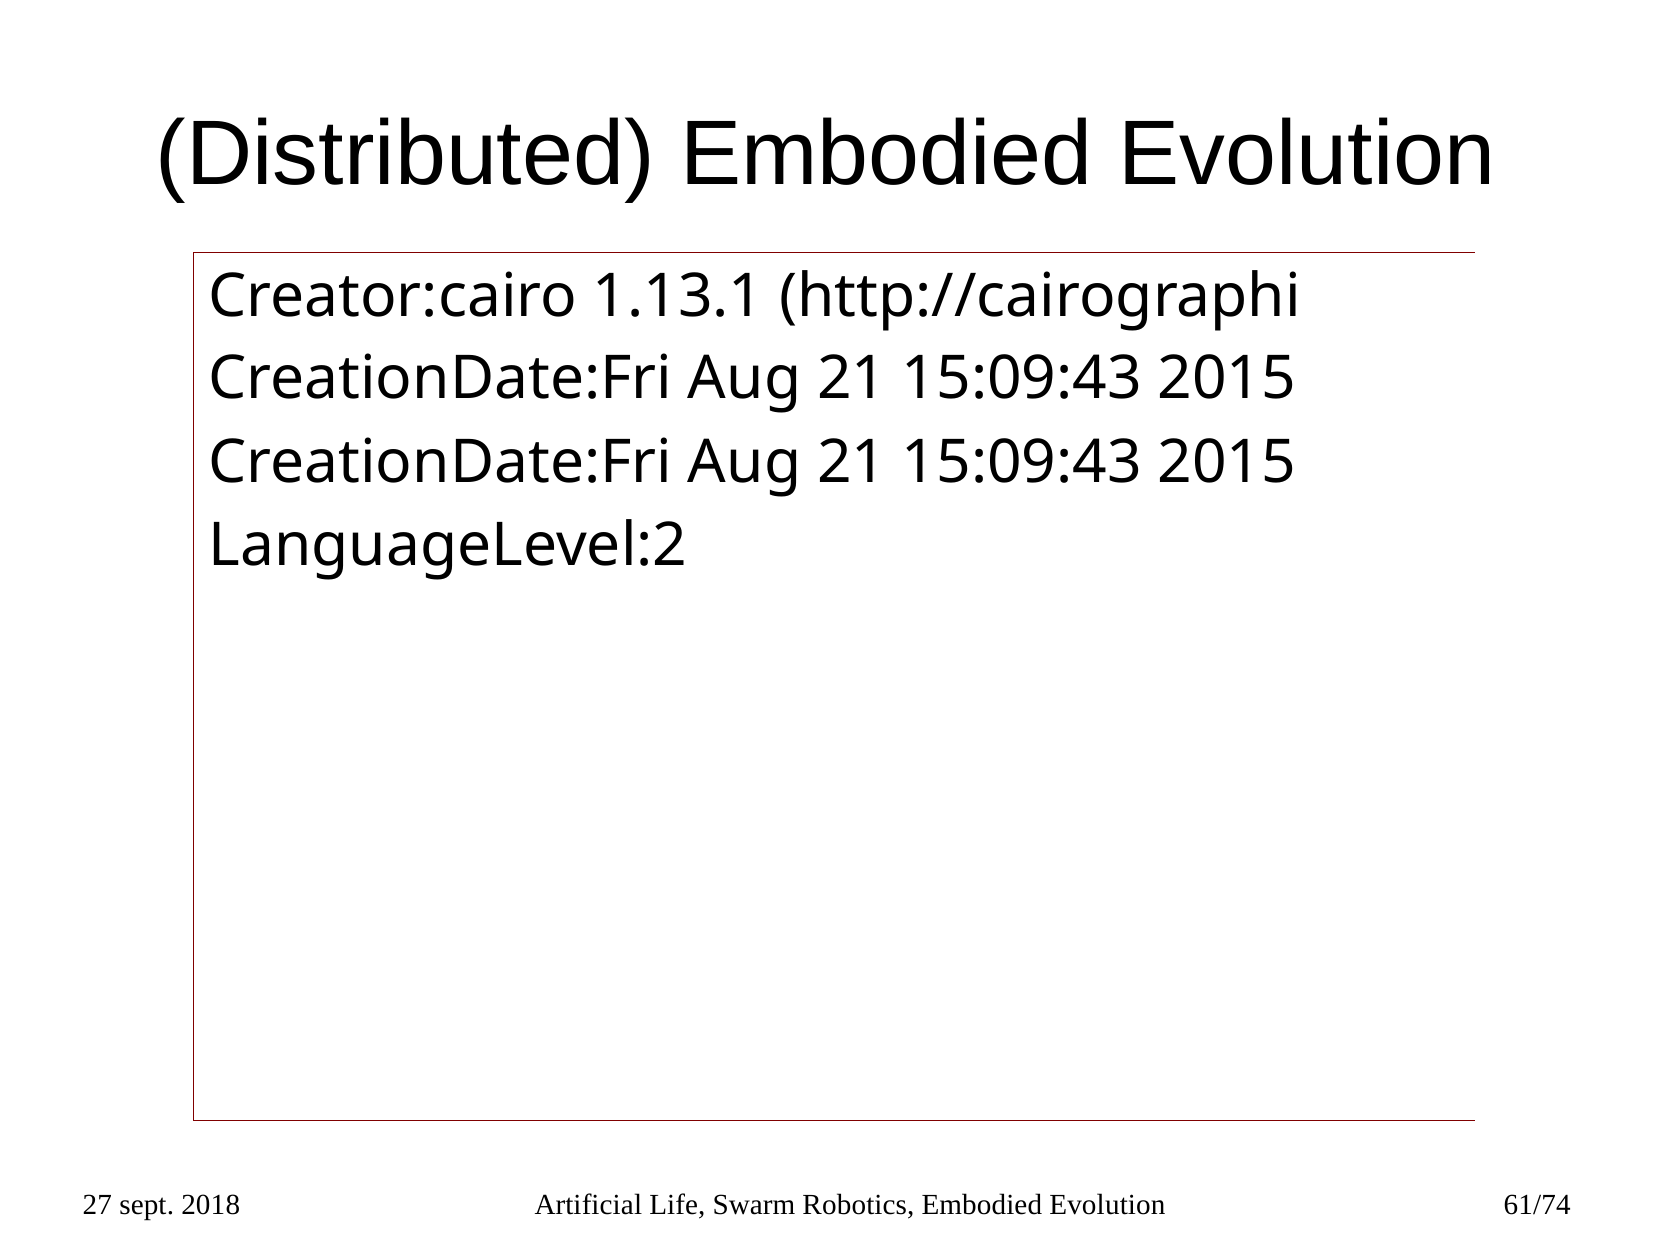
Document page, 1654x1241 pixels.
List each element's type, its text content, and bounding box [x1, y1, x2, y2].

title (Distributed) Embodied Evolution [82, 49, 1571, 257]
picture [188, 248, 1475, 1121]
